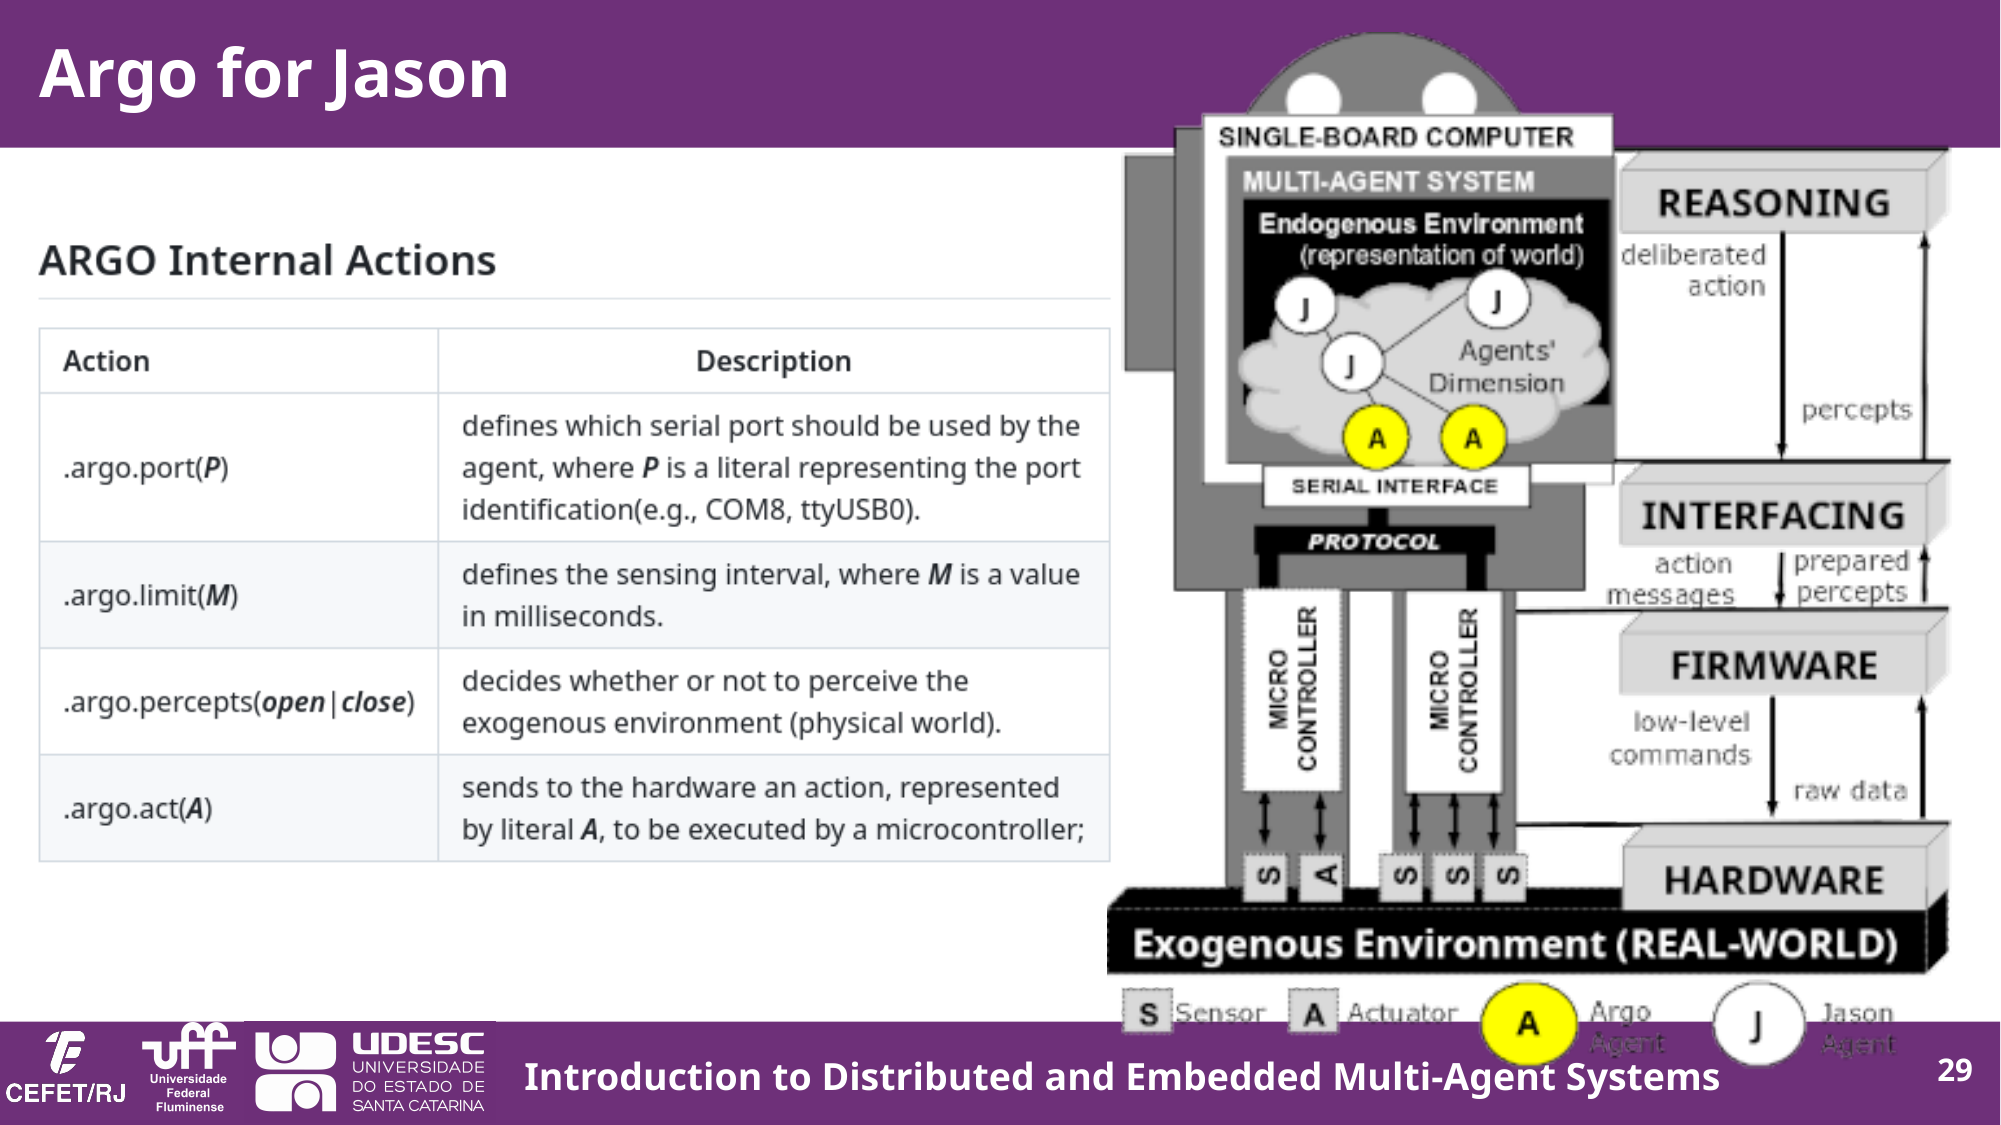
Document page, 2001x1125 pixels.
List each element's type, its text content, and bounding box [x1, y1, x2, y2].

picture [25, 32, 1978, 1069]
picture [141, 1021, 237, 1117]
text_box Argo for Jason [25, 23, 1999, 119]
picture [244, 1021, 496, 1123]
picture [6, 1009, 125, 1125]
